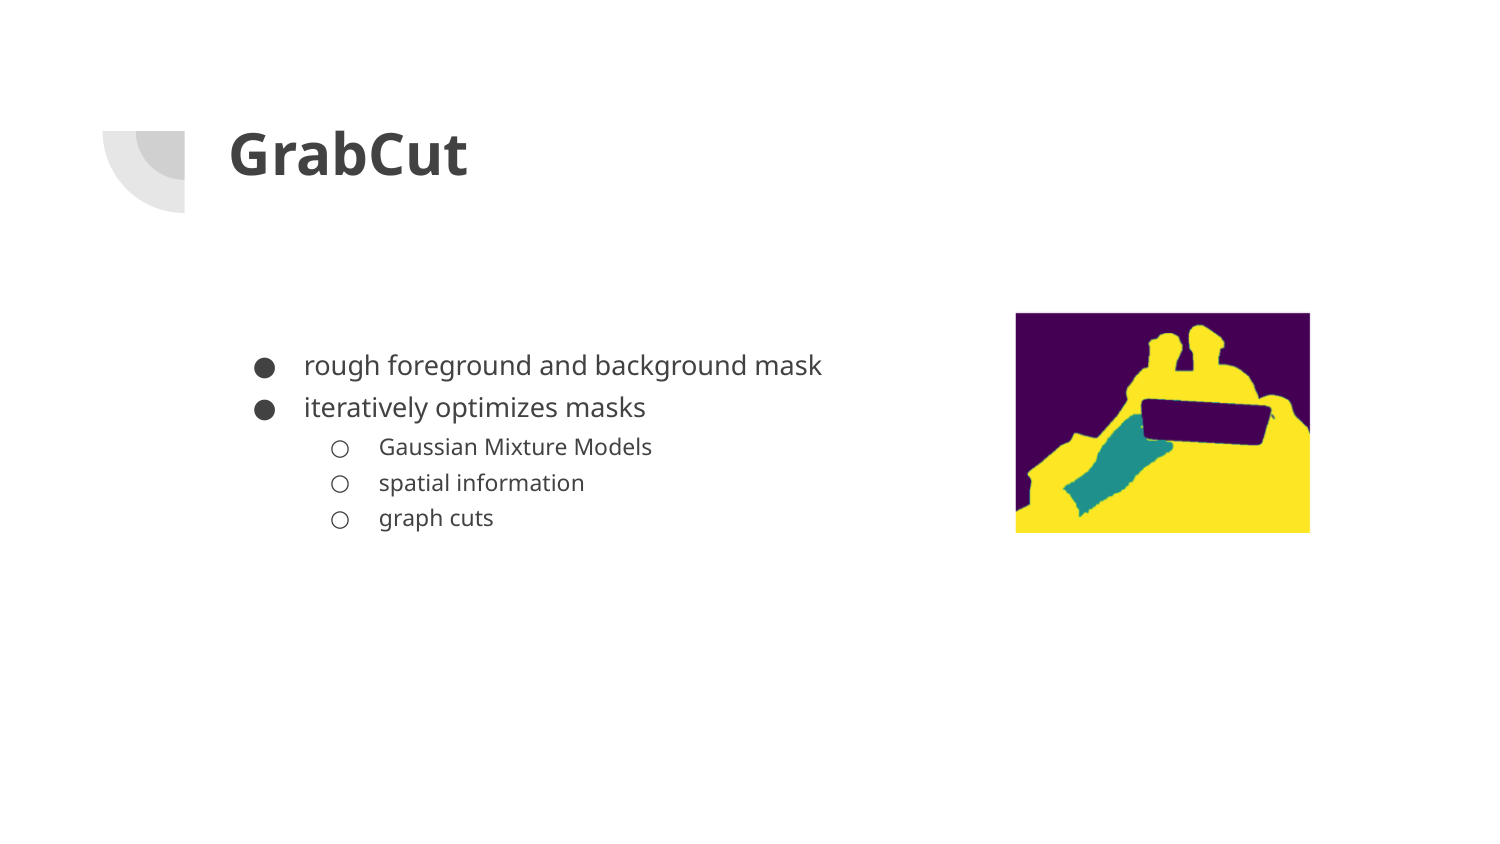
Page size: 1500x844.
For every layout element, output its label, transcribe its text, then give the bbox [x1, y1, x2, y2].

picture [1015, 311, 1311, 533]
title GrabCut [213, 98, 1368, 263]
list rough foreground and background mask iteratively optimizes masks Gaussian Mixture Models spatial information graph cuts [213, 326, 1368, 744]
